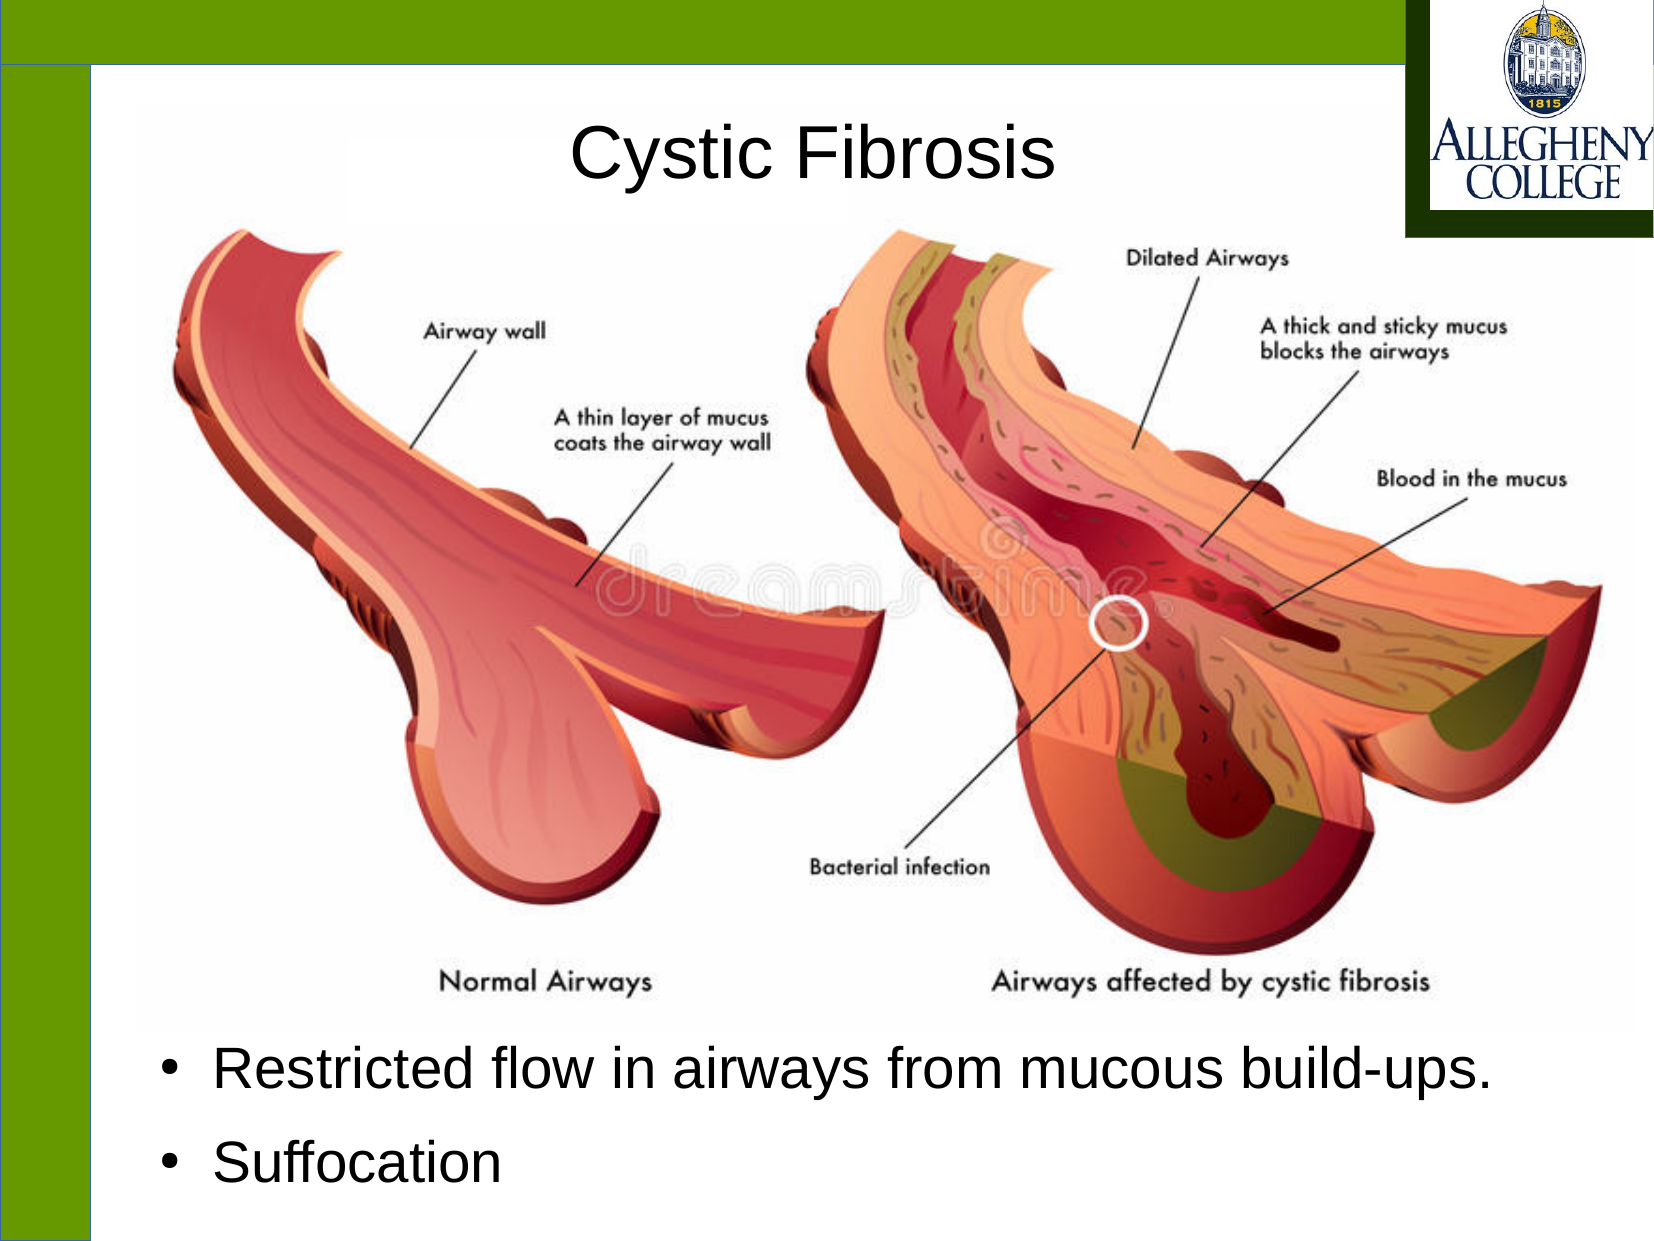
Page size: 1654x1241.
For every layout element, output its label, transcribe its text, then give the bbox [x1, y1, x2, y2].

picture [135, 238, 1635, 1031]
text_box [0, 0, 1654, 1241]
picture [1430, 0, 1654, 210]
list Restricted flow in airways from mucous build-ups. Suffocation [141, 1035, 1654, 1227]
title Cystic Fibrosis [112, 65, 1515, 257]
